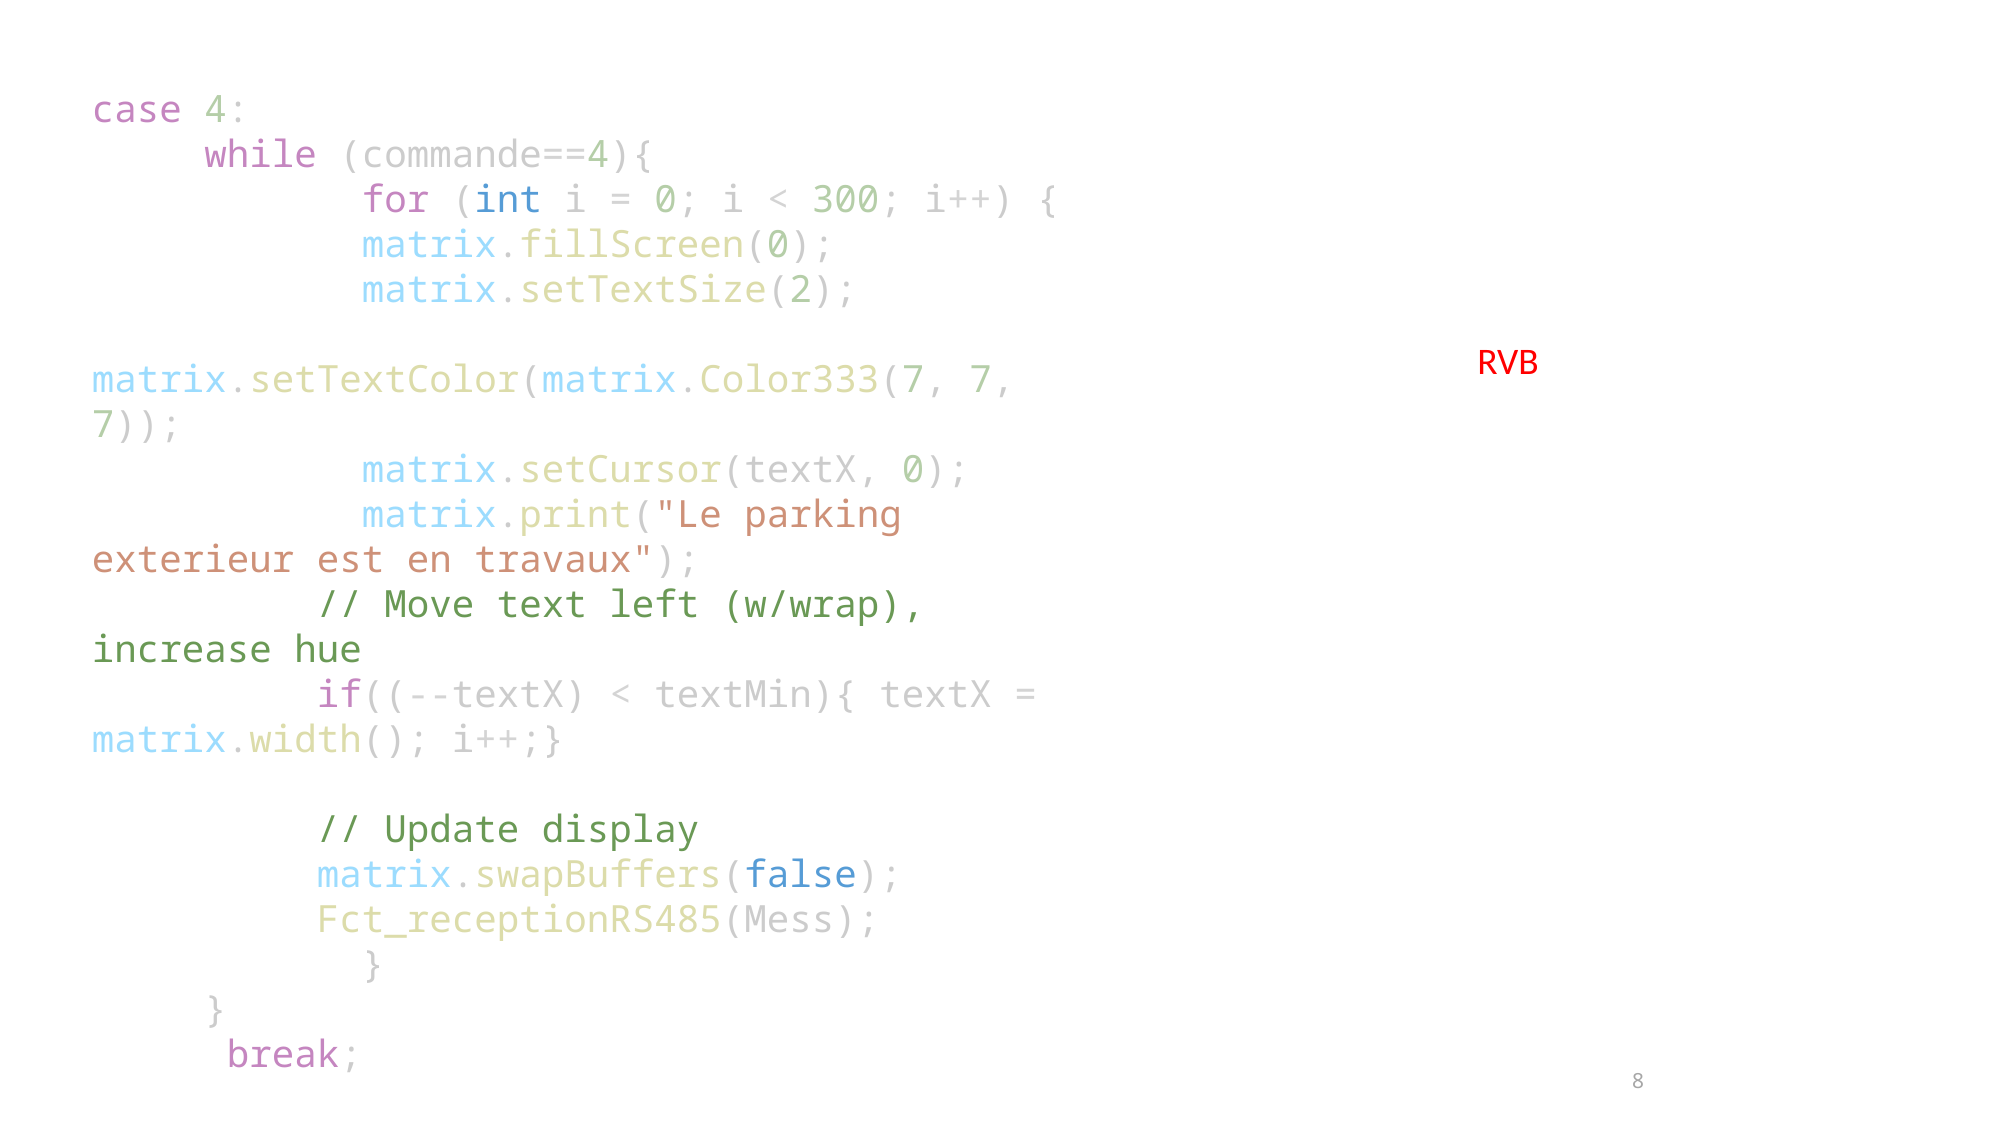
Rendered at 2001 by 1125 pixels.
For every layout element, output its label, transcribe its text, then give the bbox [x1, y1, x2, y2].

text_box [1632, 1067, 1910, 1093]
text_box case 4: while (commande==4){ for (int i = 0; i < 300; i++) { matrix.fillScreen(0); matrix.setTextSize(2); matrix.setTextColor(matrix.Color333(7, 7, 7)); matrix.setCursor(textX, 0); matrix.print("Le parking exterieur est en travaux"); // Move text left (w/wrap), increase hue if((--textX) < textMin){ textX = matrix.width(); i++;} // Update display matrix.swapBuffers(false); Fct_receptionRS485(Mess); } } break; [76, 77, 1077, 1048]
text_box RVB [1462, 329, 1606, 390]
